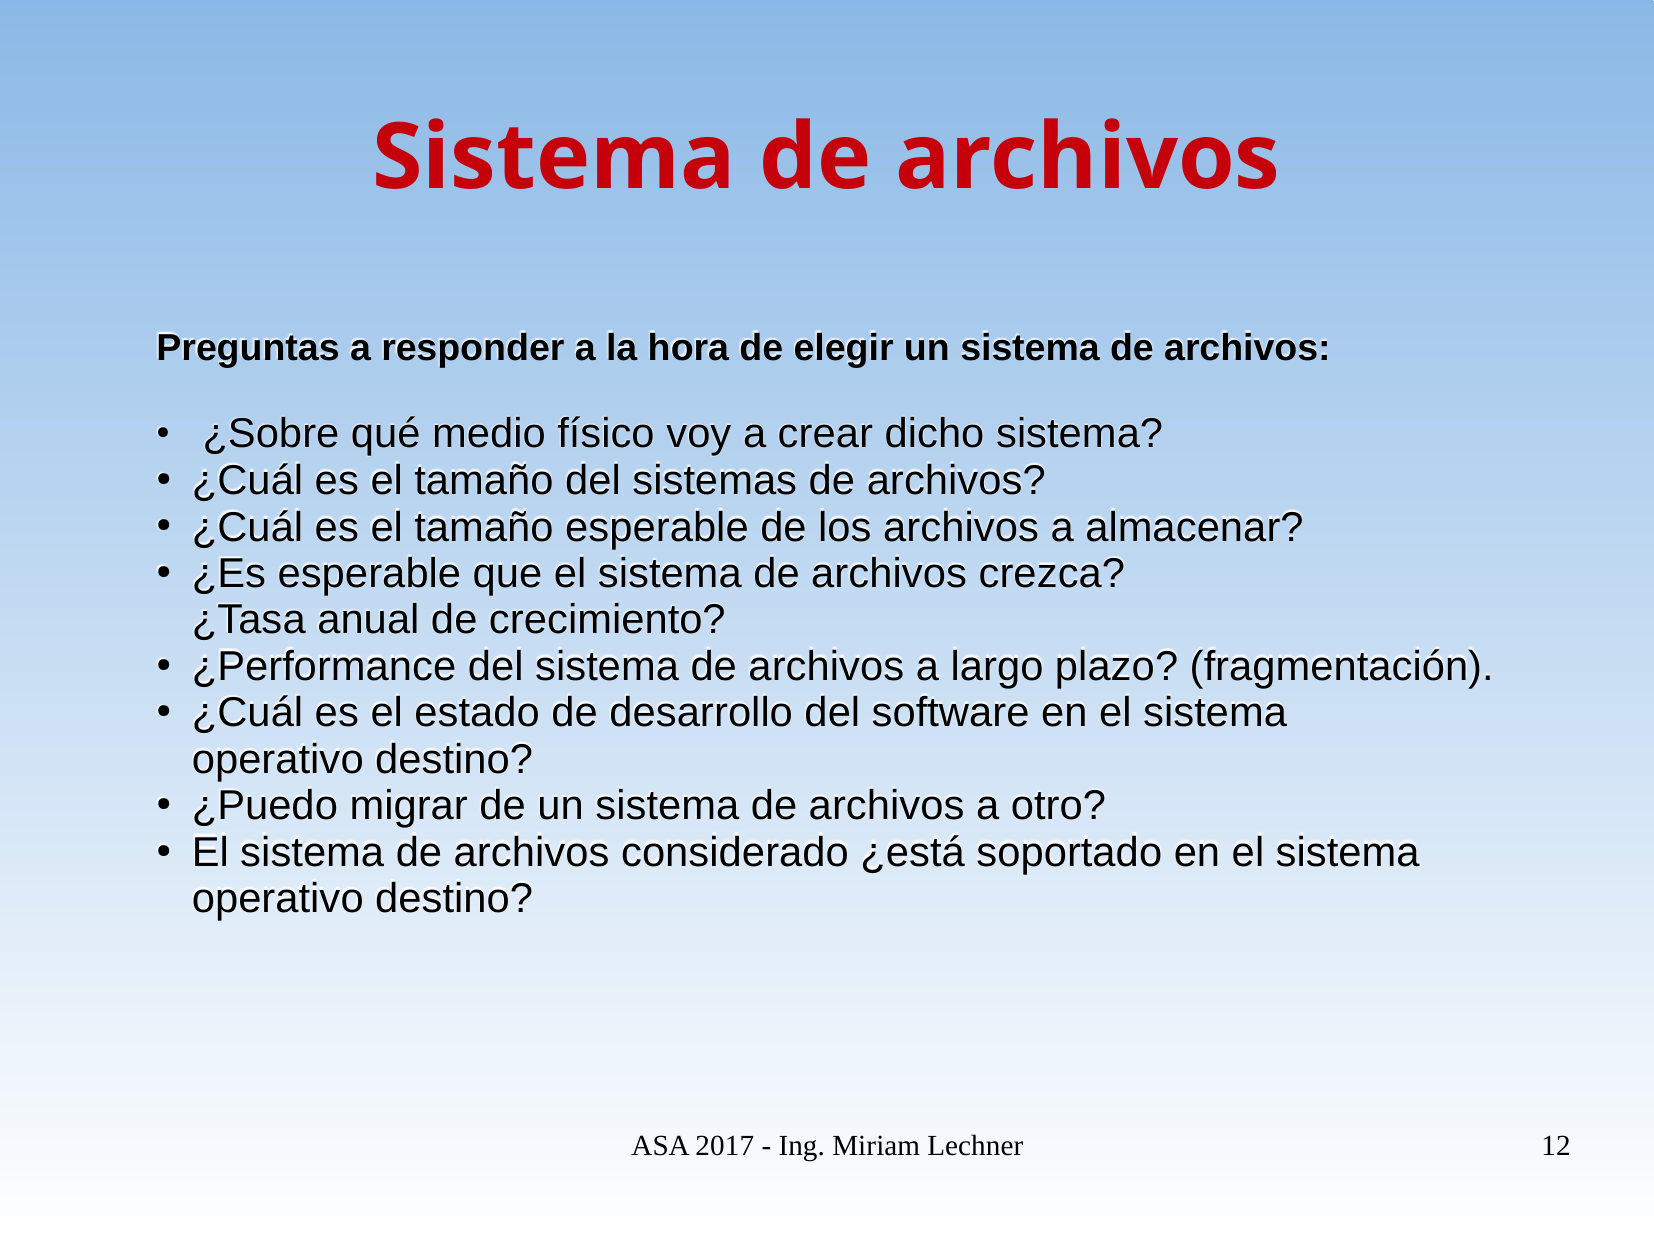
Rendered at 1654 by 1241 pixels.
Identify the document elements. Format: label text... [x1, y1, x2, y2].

title Sistema de archivos [82, 49, 1571, 257]
text_box Preguntas a responder a la hora de elegir un sistema de archivos: ¿Sobre qué medio físico voy a crear dicho sistema? ¿Cuál es el tamaño del sistemas de archivos? ¿Cuál es el tamaño esperable de los archivos a almacenar? ¿Es esperable que el sistema de archivos crezca? ¿Tasa anual de crecimiento? ¿Performance del sistema de archivos a largo plazo? (fragmentación). ¿Cuál es el estado de desarrollo del software en el sistema operativo destino? ¿Puedo migrar de un sistema de archivos a otro? El sistema de archivos considerado ¿está soportado en el sistema operativo destino? [141, 318, 1532, 929]
